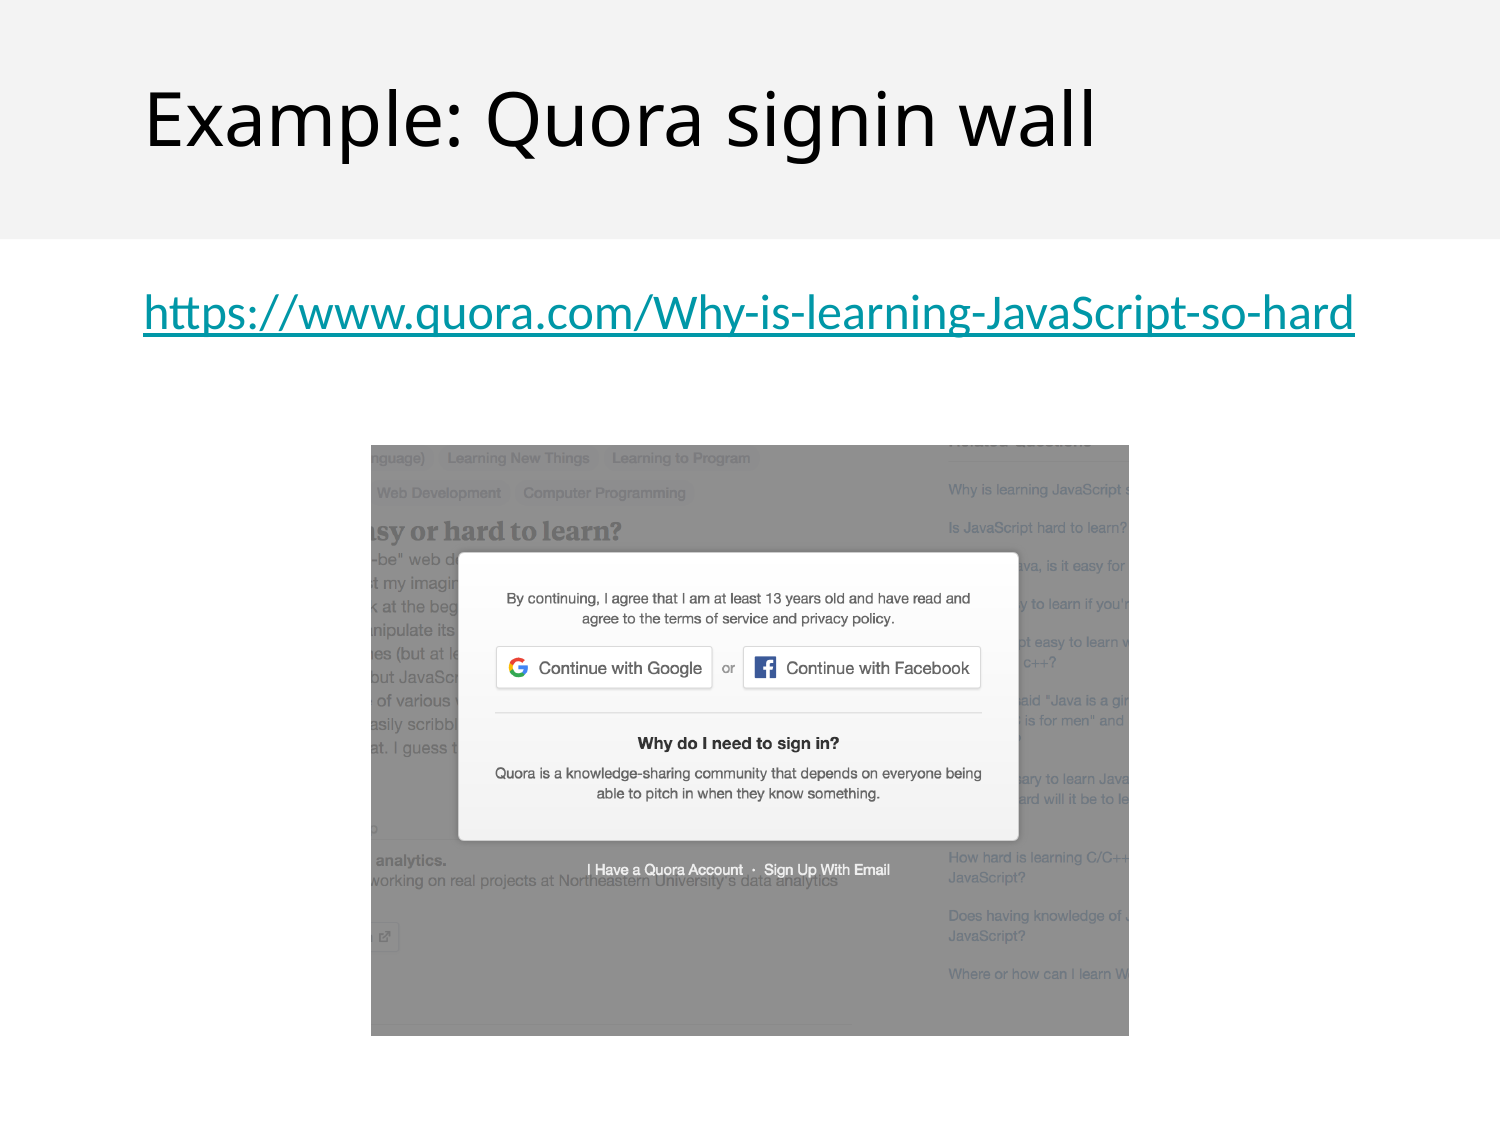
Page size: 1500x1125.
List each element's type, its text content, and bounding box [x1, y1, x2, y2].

picture [371, 445, 1129, 1036]
list https://www.quora.com/Why-is-learning-JavaScript-so-hard [128, 255, 1372, 1004]
title Example: Quora signin wall [128, 56, 1372, 183]
